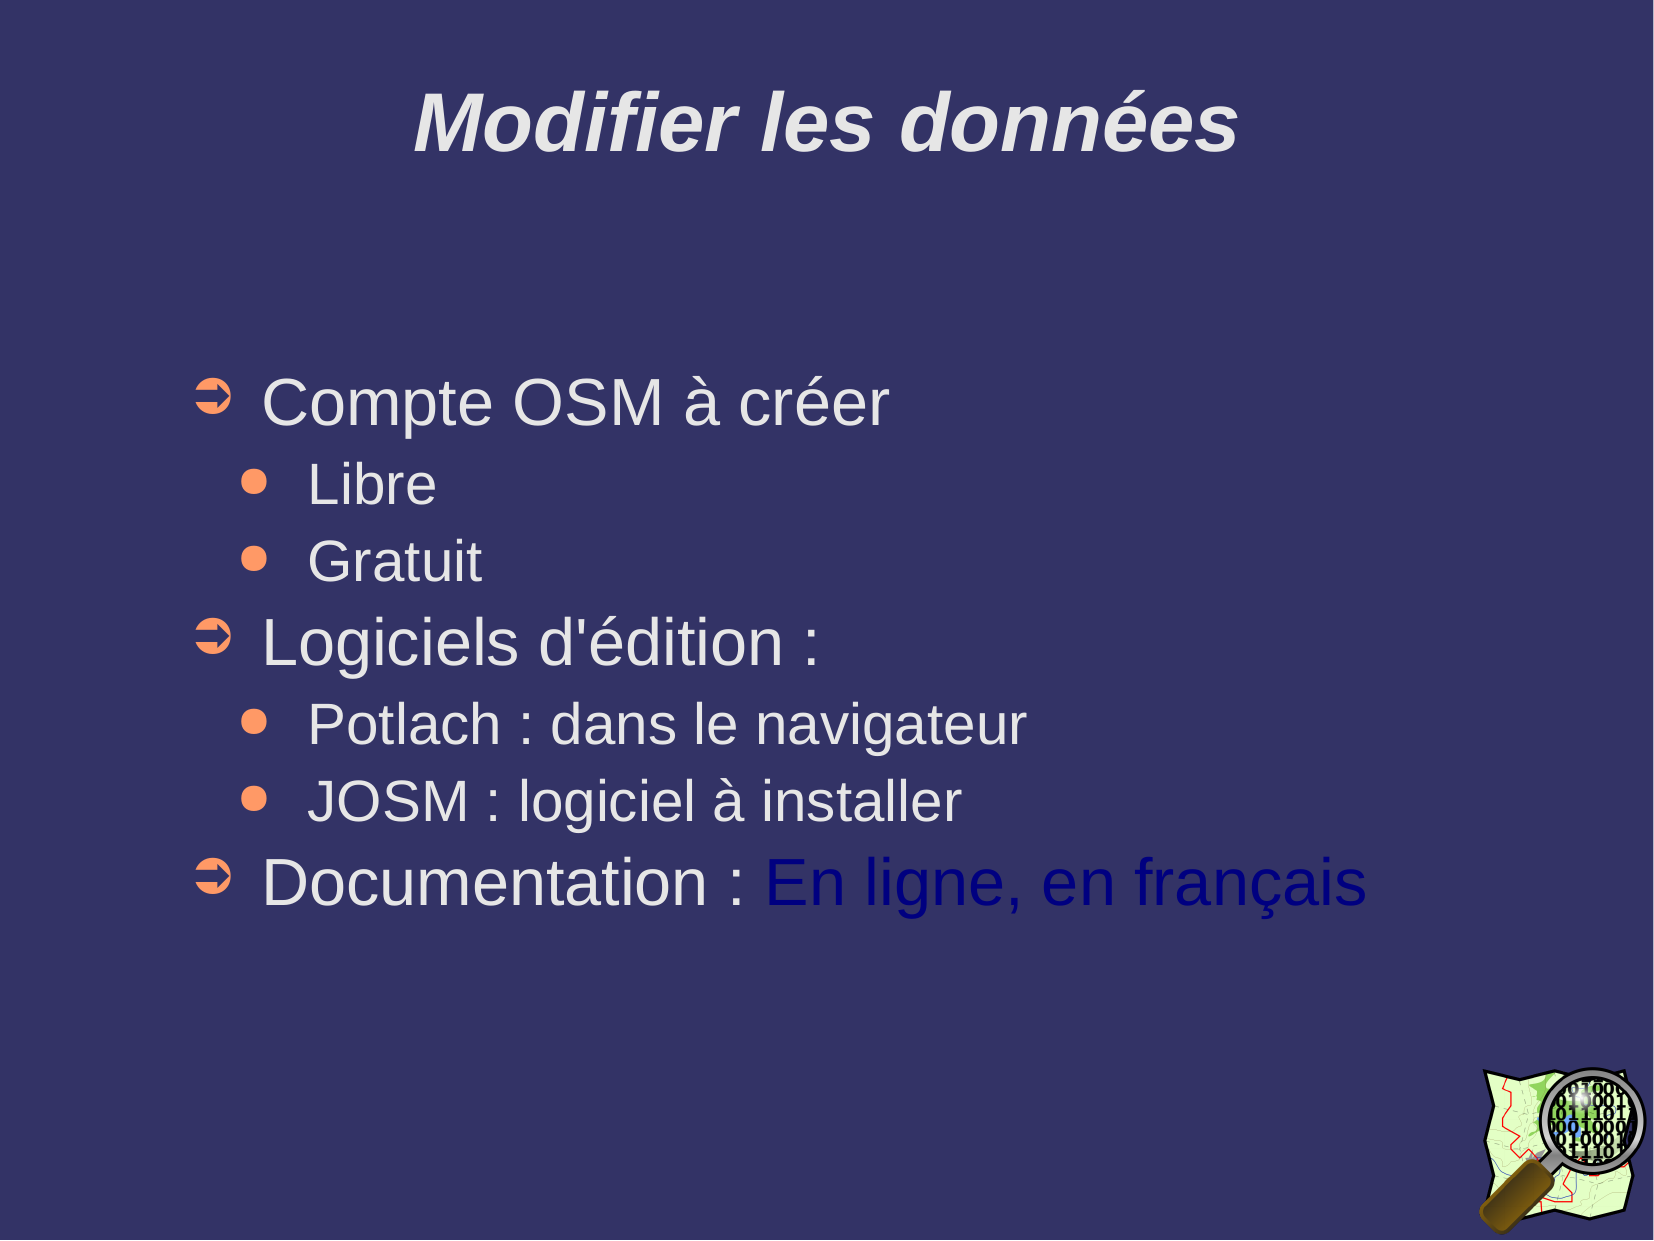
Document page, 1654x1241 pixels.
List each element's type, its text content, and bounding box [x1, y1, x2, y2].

picture [1476, 1062, 1650, 1236]
list Compte OSM à créer Libre Gratuit Logiciels d'édition : Potlach : dans le navigateur JOSM : logiciel à installer Documentation : En ligne, en français [178, 364, 1570, 1147]
title Modifier les données [121, 19, 1534, 227]
